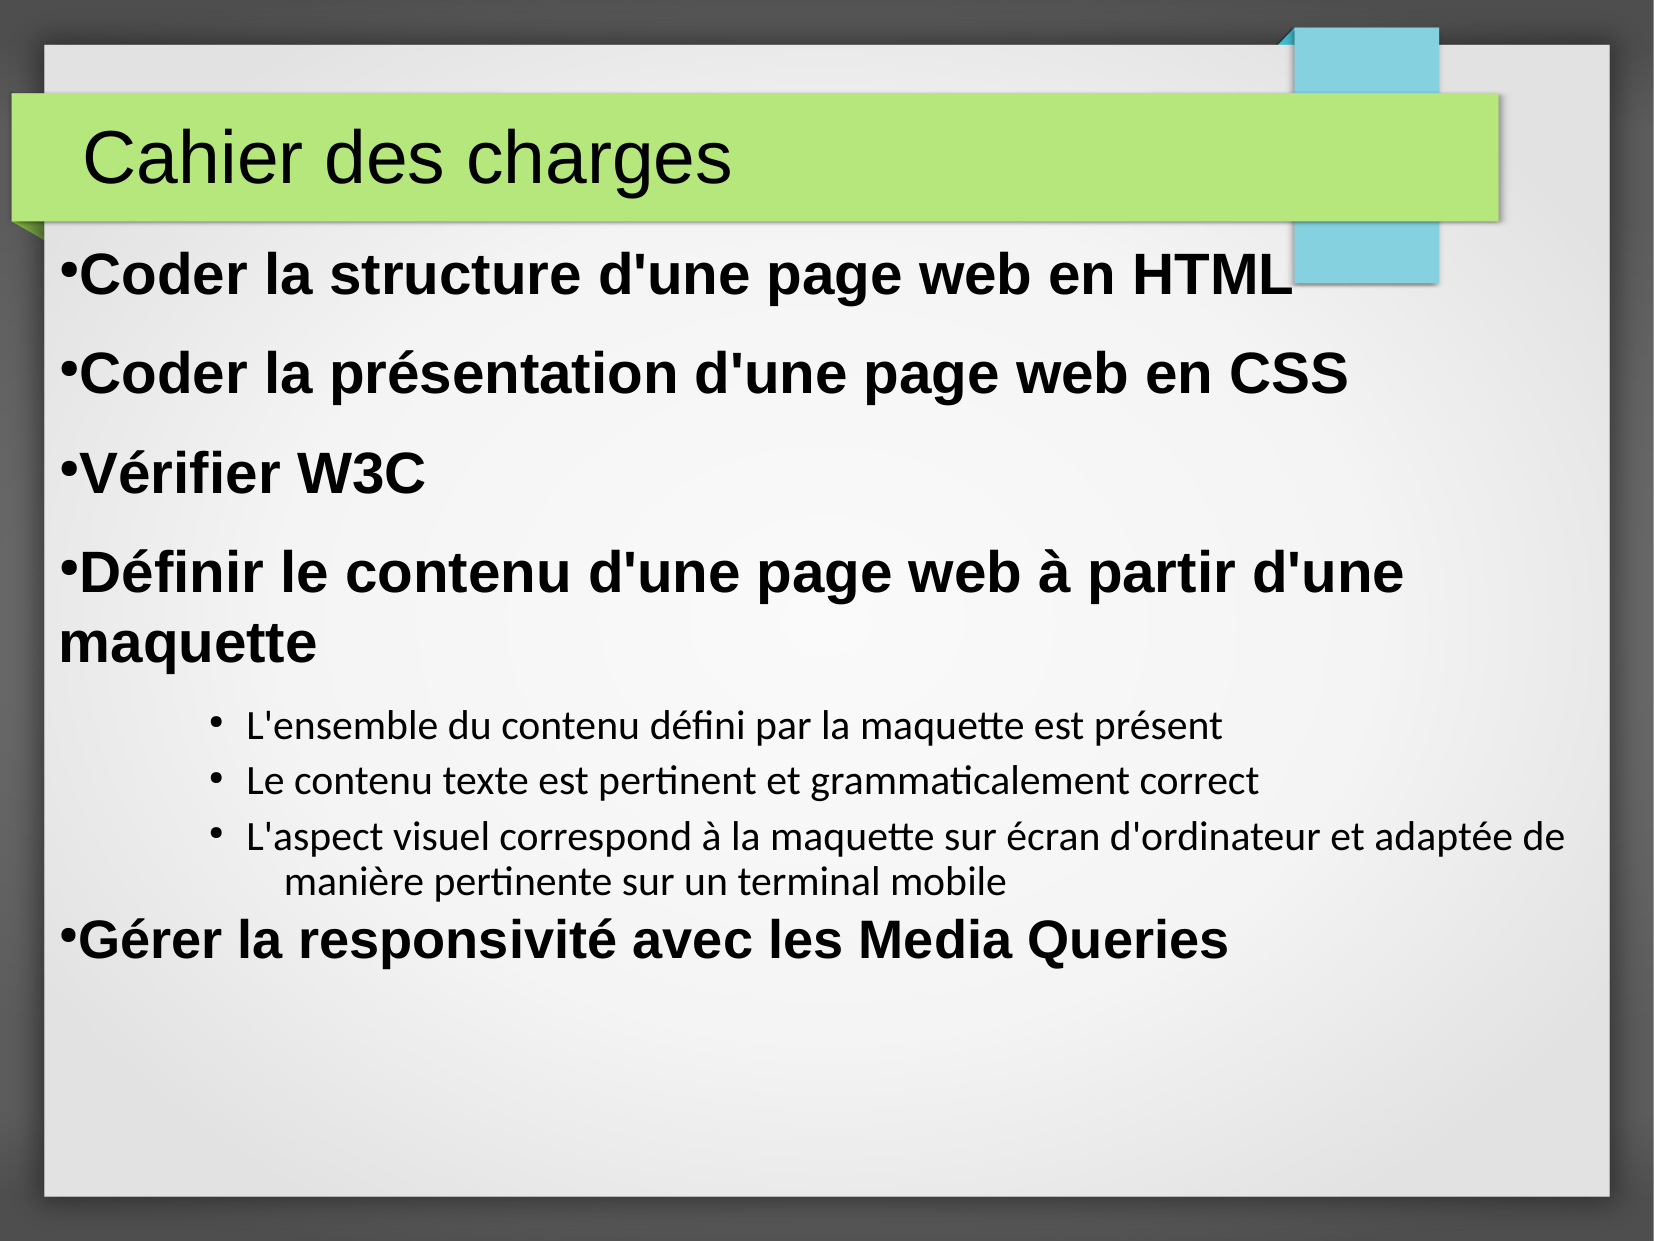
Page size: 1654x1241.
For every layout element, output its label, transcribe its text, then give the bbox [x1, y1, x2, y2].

title Cahier des charges [82, 94, 1264, 213]
list Coder la structure d'une page web en HTML Coder la présentation d'une page web en CSS Vérifier W3C Définir le contenu d'une page web à partir d'une maquette L'ensemble du contenu défini par la maquette est présent Le contenu texte est pertinent et grammaticalement correct L'aspect visuel correspond à la maquette sur écran d'ordinateur et adaptée de manière pertinente sur un terminal mobile Gérer la responsivité avec les Media Queries [59, 236, 1595, 1170]
